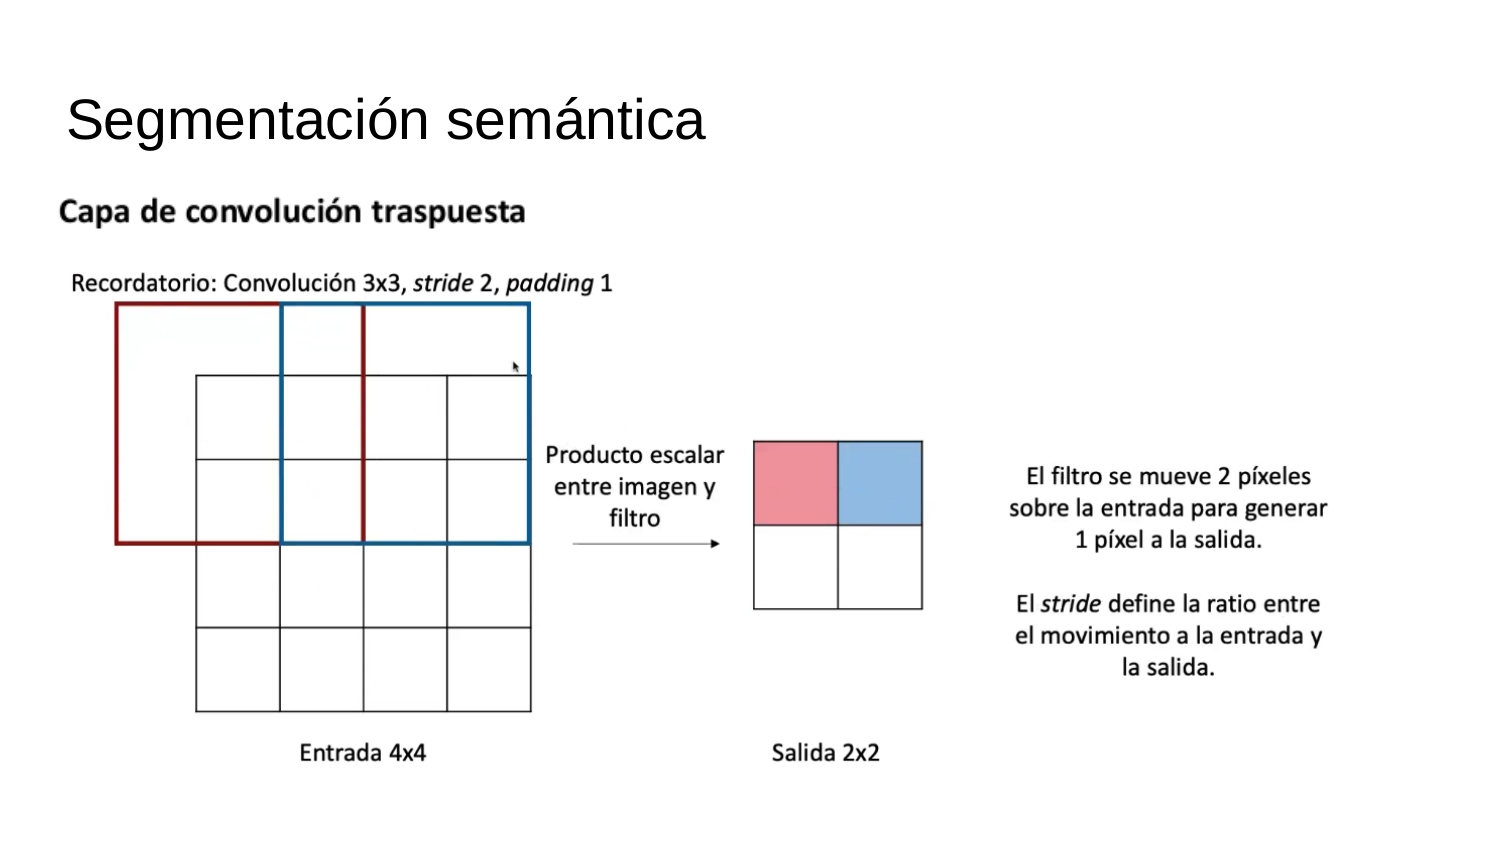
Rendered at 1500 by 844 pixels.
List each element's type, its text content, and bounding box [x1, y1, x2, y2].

title Segmentación semántica [51, 72, 1449, 167]
picture [51, 188, 1335, 792]
